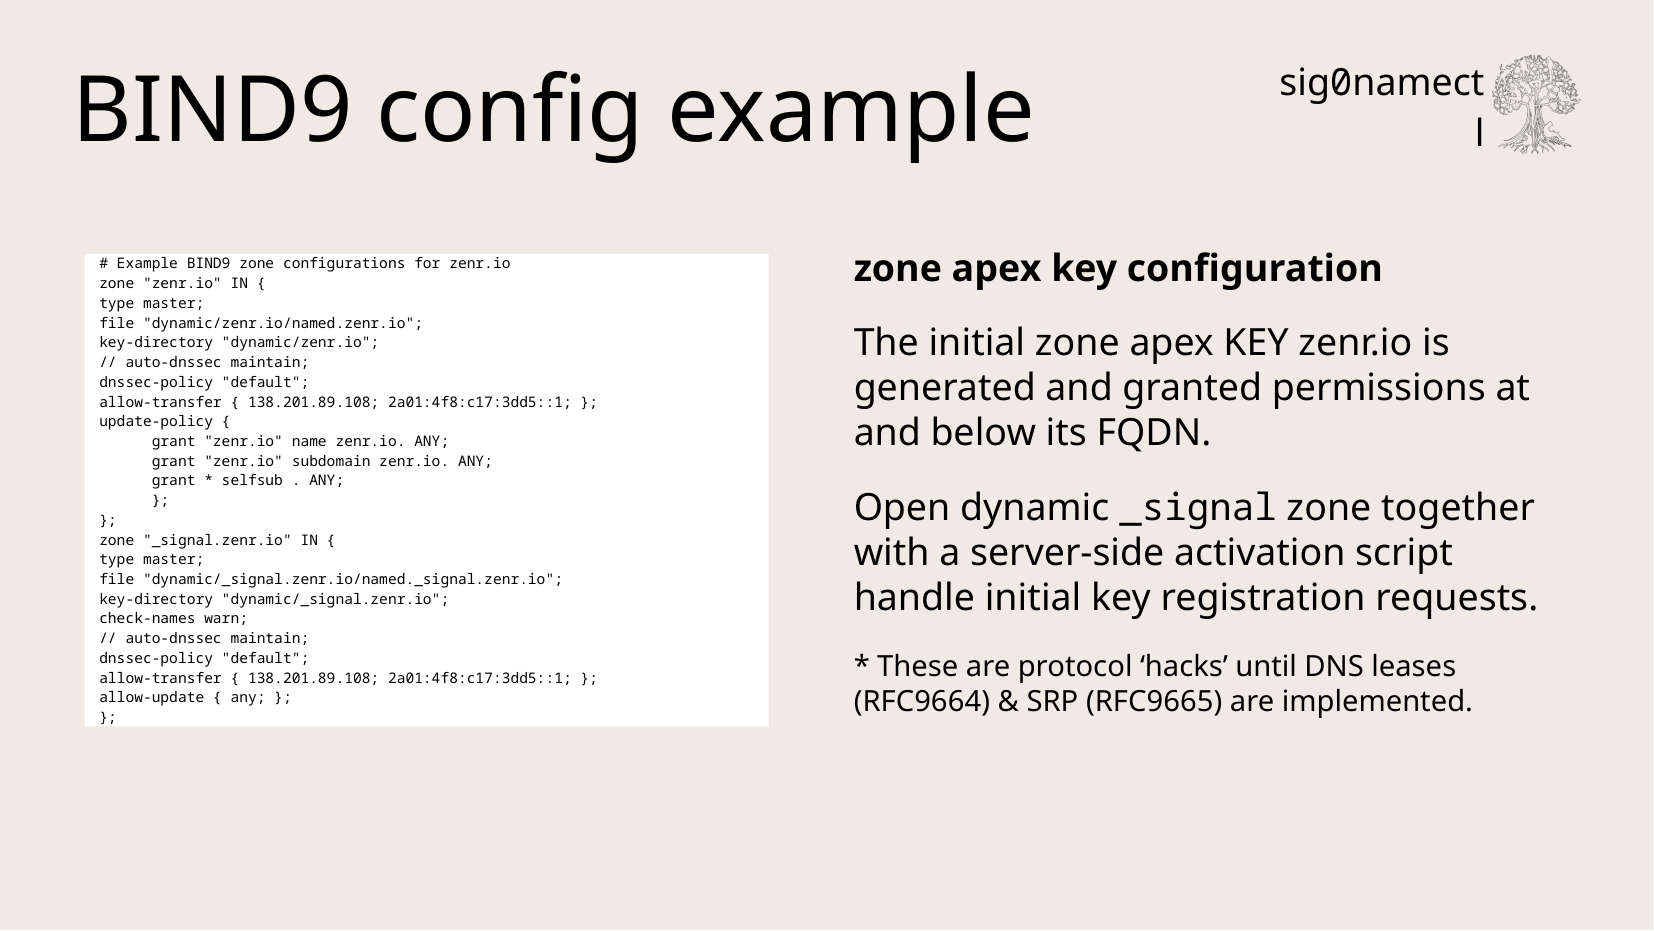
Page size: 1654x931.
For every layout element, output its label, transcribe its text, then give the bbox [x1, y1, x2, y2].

title BIND9 config example [72, 46, 1562, 166]
text_box # Example BIND9 zone configurations for zenr.io zone "zenr.io" IN { type master; file "dynamic/zenr.io/named.zenr.io"; key-directory "dynamic/zenr.io"; // auto-dnssec maintain; dnssec-policy "default"; allow-transfer { 138.201.89.108; 2a01:4f8:c17:3dd5::1; }; update-policy { grant "zenr.io" name zenr.io. ANY; grant "zenr.io" subdomain zenr.io. ANY; grant * selfsub . ANY; }; }; zone "_signal.zenr.io" IN { type master; file "dynamic/_signal.zenr.io/named._signal.zenr.io"; key-directory "dynamic/_signal.zenr.io"; check-names warn; // auto-dnssec maintain; dnssec-policy "default"; allow-transfer { 138.201.89.108; 2a01:4f8:c17:3dd5::1; }; allow-update { any; }; }; [84, 253, 769, 727]
picture [1489, 47, 1582, 160]
list zone apex key configuration The initial zone apex KEY zenr.io is generated and granted permissions at and below its FQDN. Open dynamic _signal zone together with a server-side activation script handle initial key registration requests. * These are protocol ‘hacks’ until DNS leases (RFC9664) & SRP (RFC9665) are implemented. [853, 243, 1564, 806]
title sig0namectl [1269, 56, 1485, 156]
